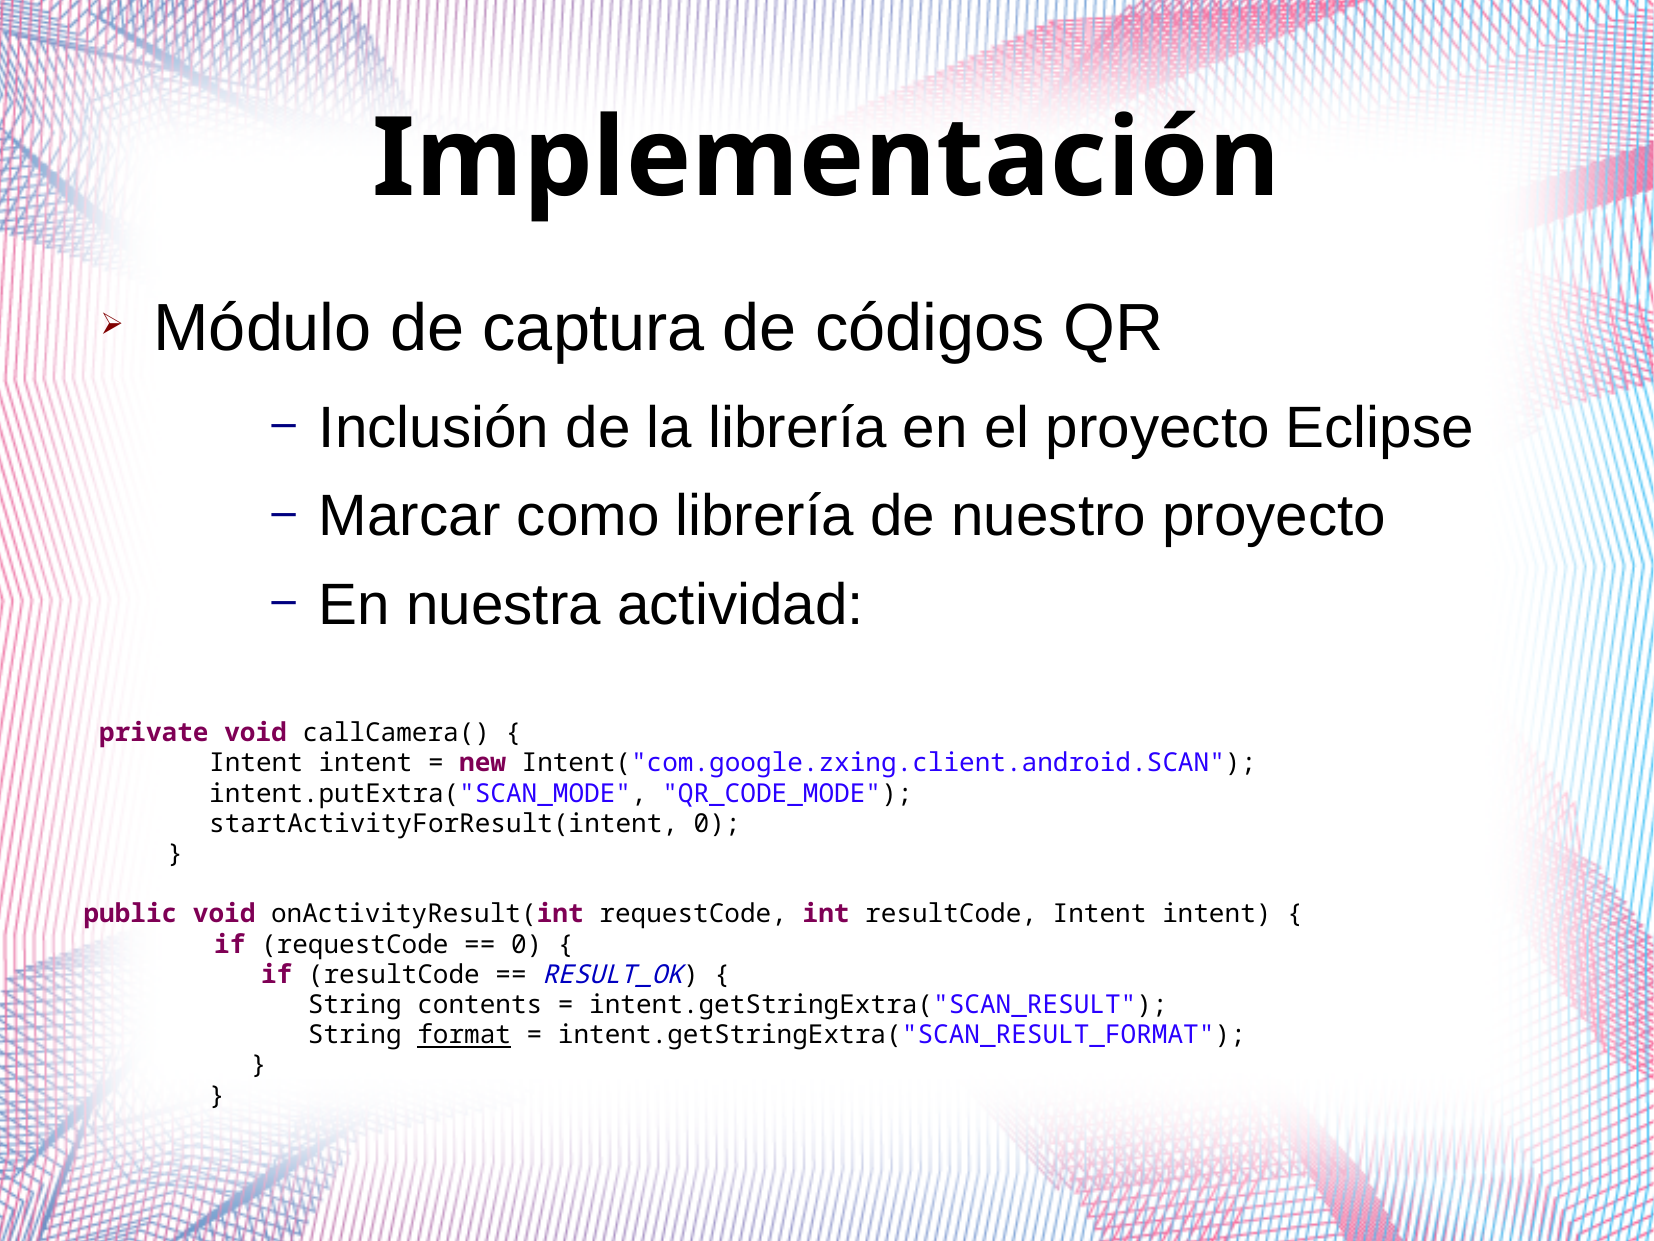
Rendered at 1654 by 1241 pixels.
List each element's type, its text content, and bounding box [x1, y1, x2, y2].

list Módulo de captura de códigos QR Inclusión de la librería en el proyecto Eclipse Marcar como librería de nuestro proyecto En nuestra actividad: [82, 290, 1571, 717]
picture [0, 0, 1654, 1241]
title Implementación [82, 49, 1571, 257]
chart [82, 717, 1570, 1109]
